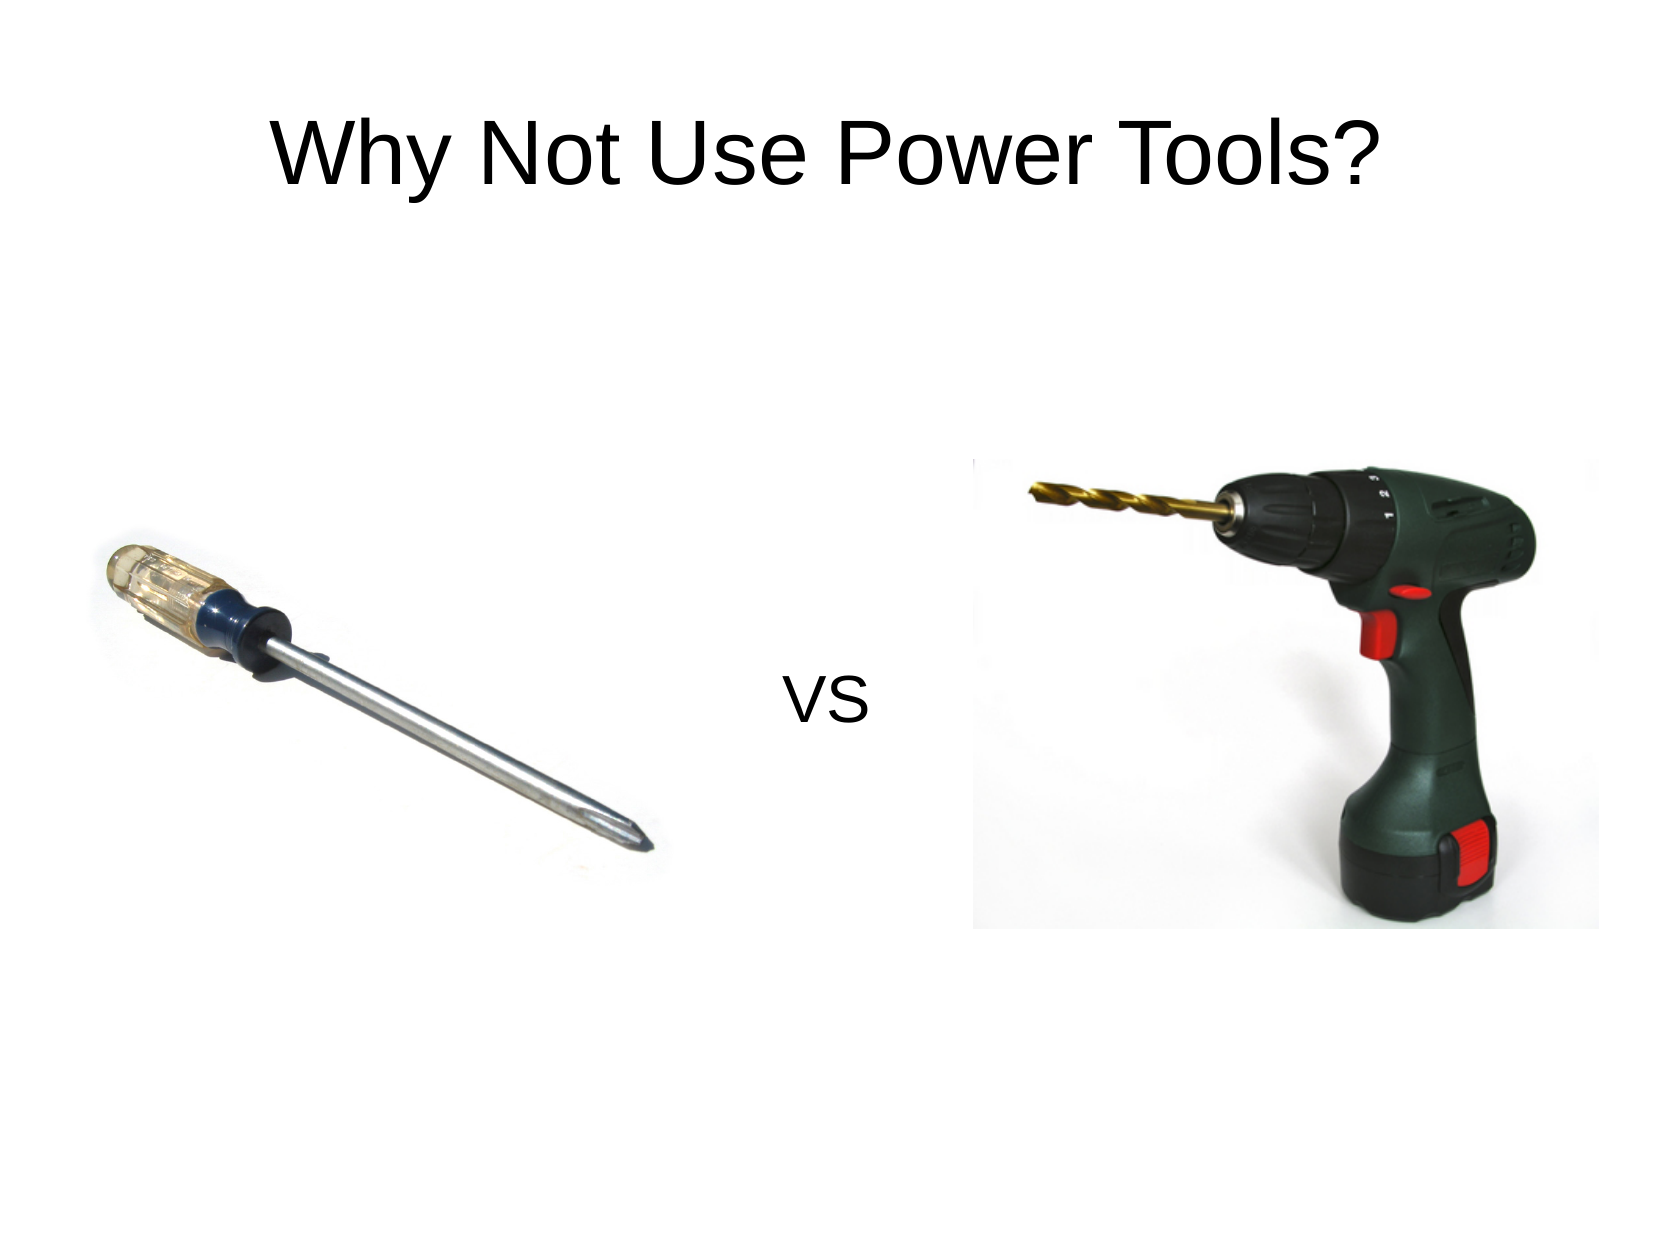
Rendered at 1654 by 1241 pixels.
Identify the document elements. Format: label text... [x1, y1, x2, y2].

picture [973, 459, 1599, 929]
picture [54, 445, 725, 948]
subtitle VS [82, 297, 1571, 1102]
title Why Not Use Power Tools? [82, 56, 1571, 250]
